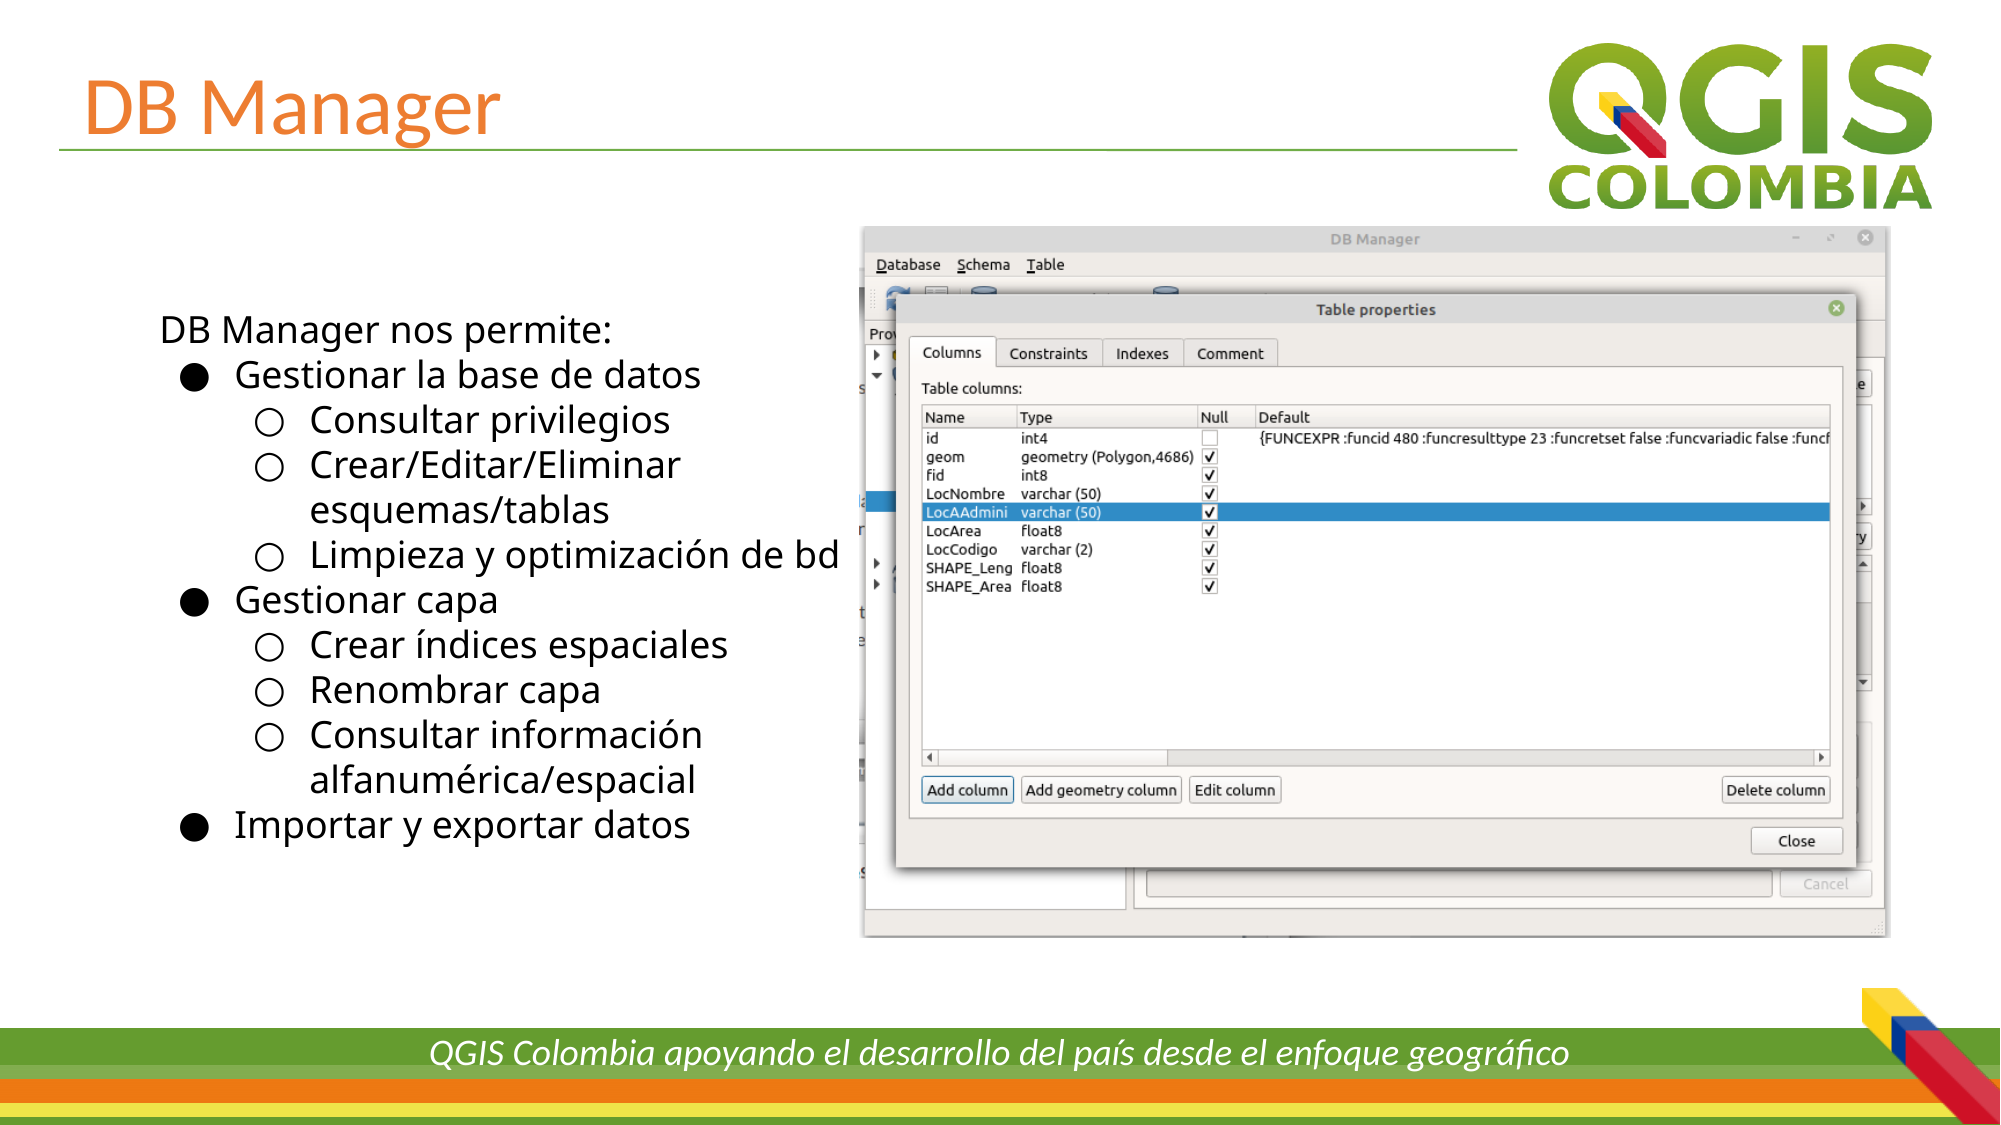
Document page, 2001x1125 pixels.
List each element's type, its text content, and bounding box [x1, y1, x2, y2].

picture [0, 988, 2000, 1125]
picture [859, 226, 1891, 938]
picture [1549, 43, 1932, 209]
text_box DB Manager [68, 43, 1519, 160]
text_box DB Manager nos permite: Gestionar la base de datos Consultar privilegios Crear/Editar/Eliminar esquemas/tablas Limpieza y optimización de bd Gestionar capa Crear índices espaciales Renombrar capa Consultar información alfanumérica/espacial Importar y exportar datos [144, 290, 859, 710]
